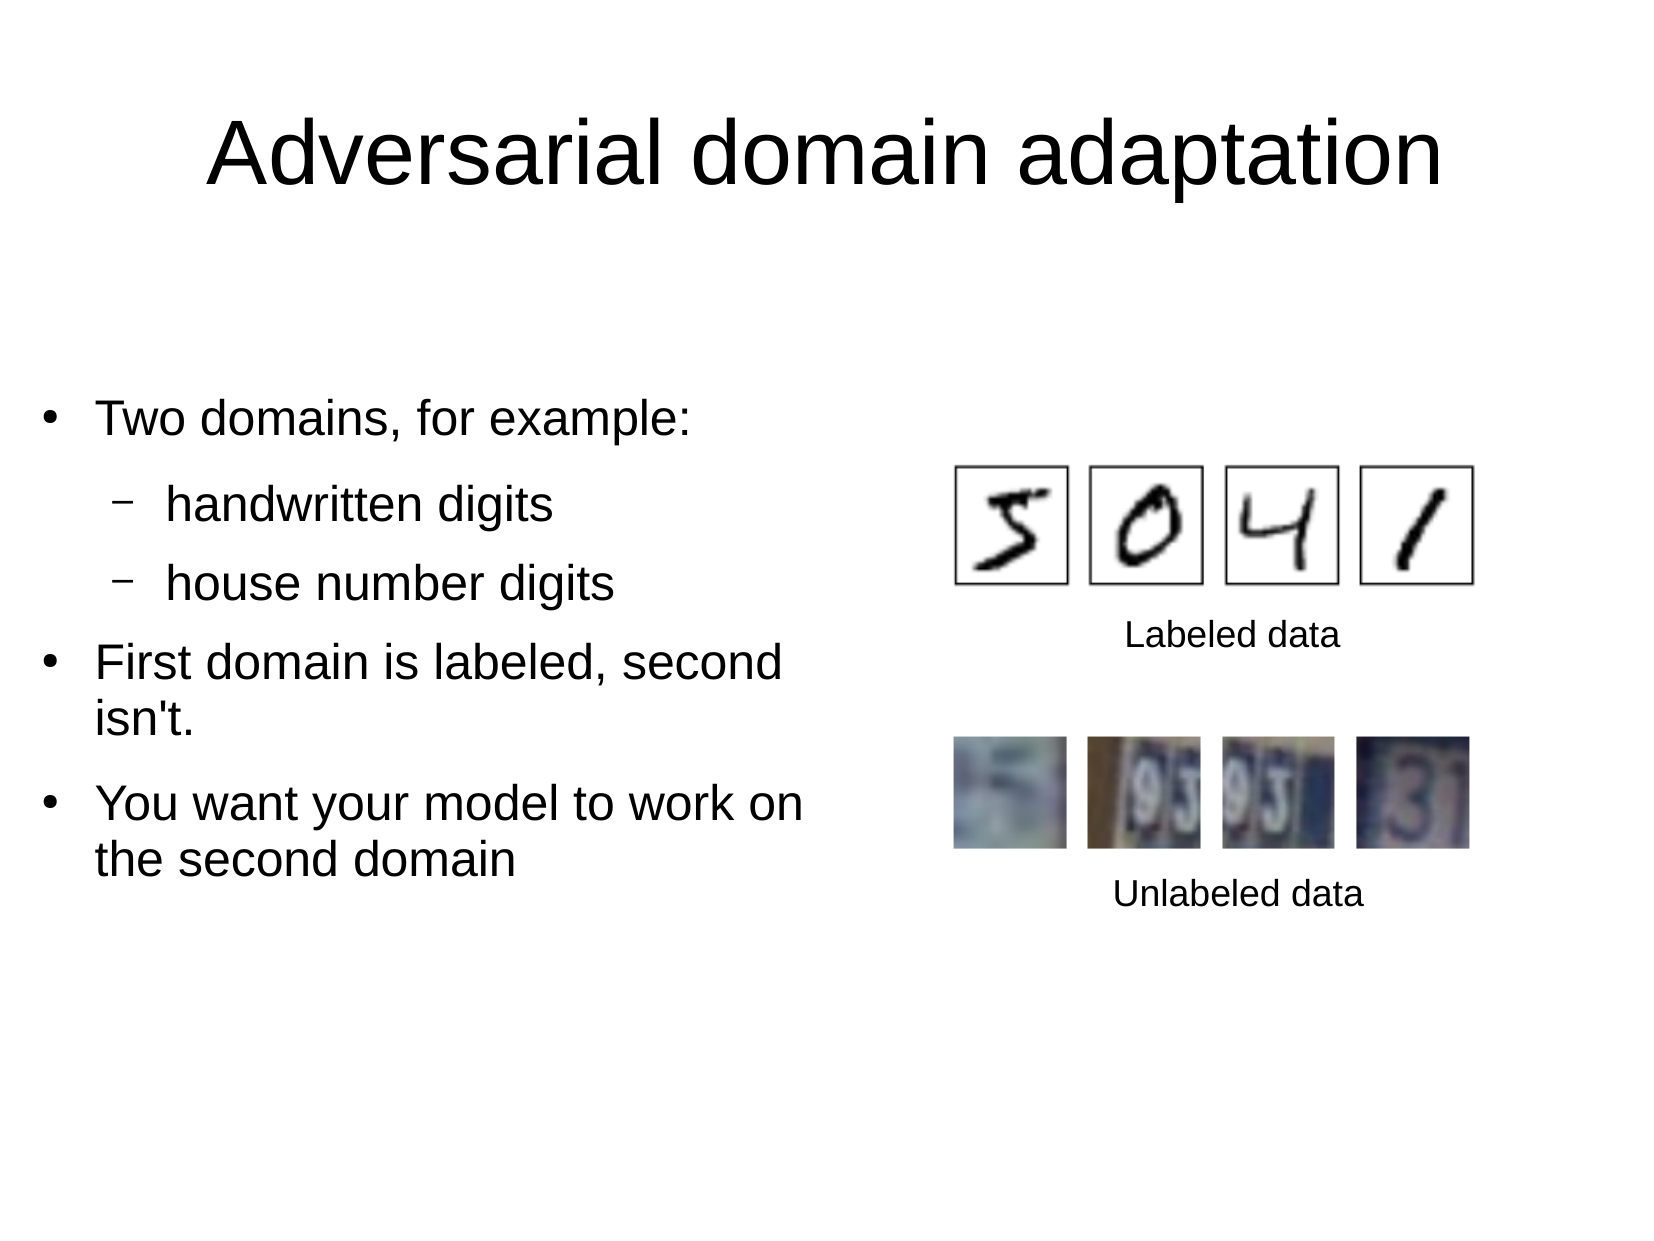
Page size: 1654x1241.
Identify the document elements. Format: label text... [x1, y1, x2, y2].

list Two domains, for example: handwritten digits house number digits First domain is labeled, second isn't. You want your model to work on the second domain [23, 390, 826, 1241]
text_box [875, 386, 1654, 908]
title Adversarial domain adaptation [82, 49, 1571, 257]
text_box Labeled data [1109, 605, 1356, 663]
text_box Unlabeled data [1097, 865, 1379, 923]
picture [849, 344, 1654, 969]
